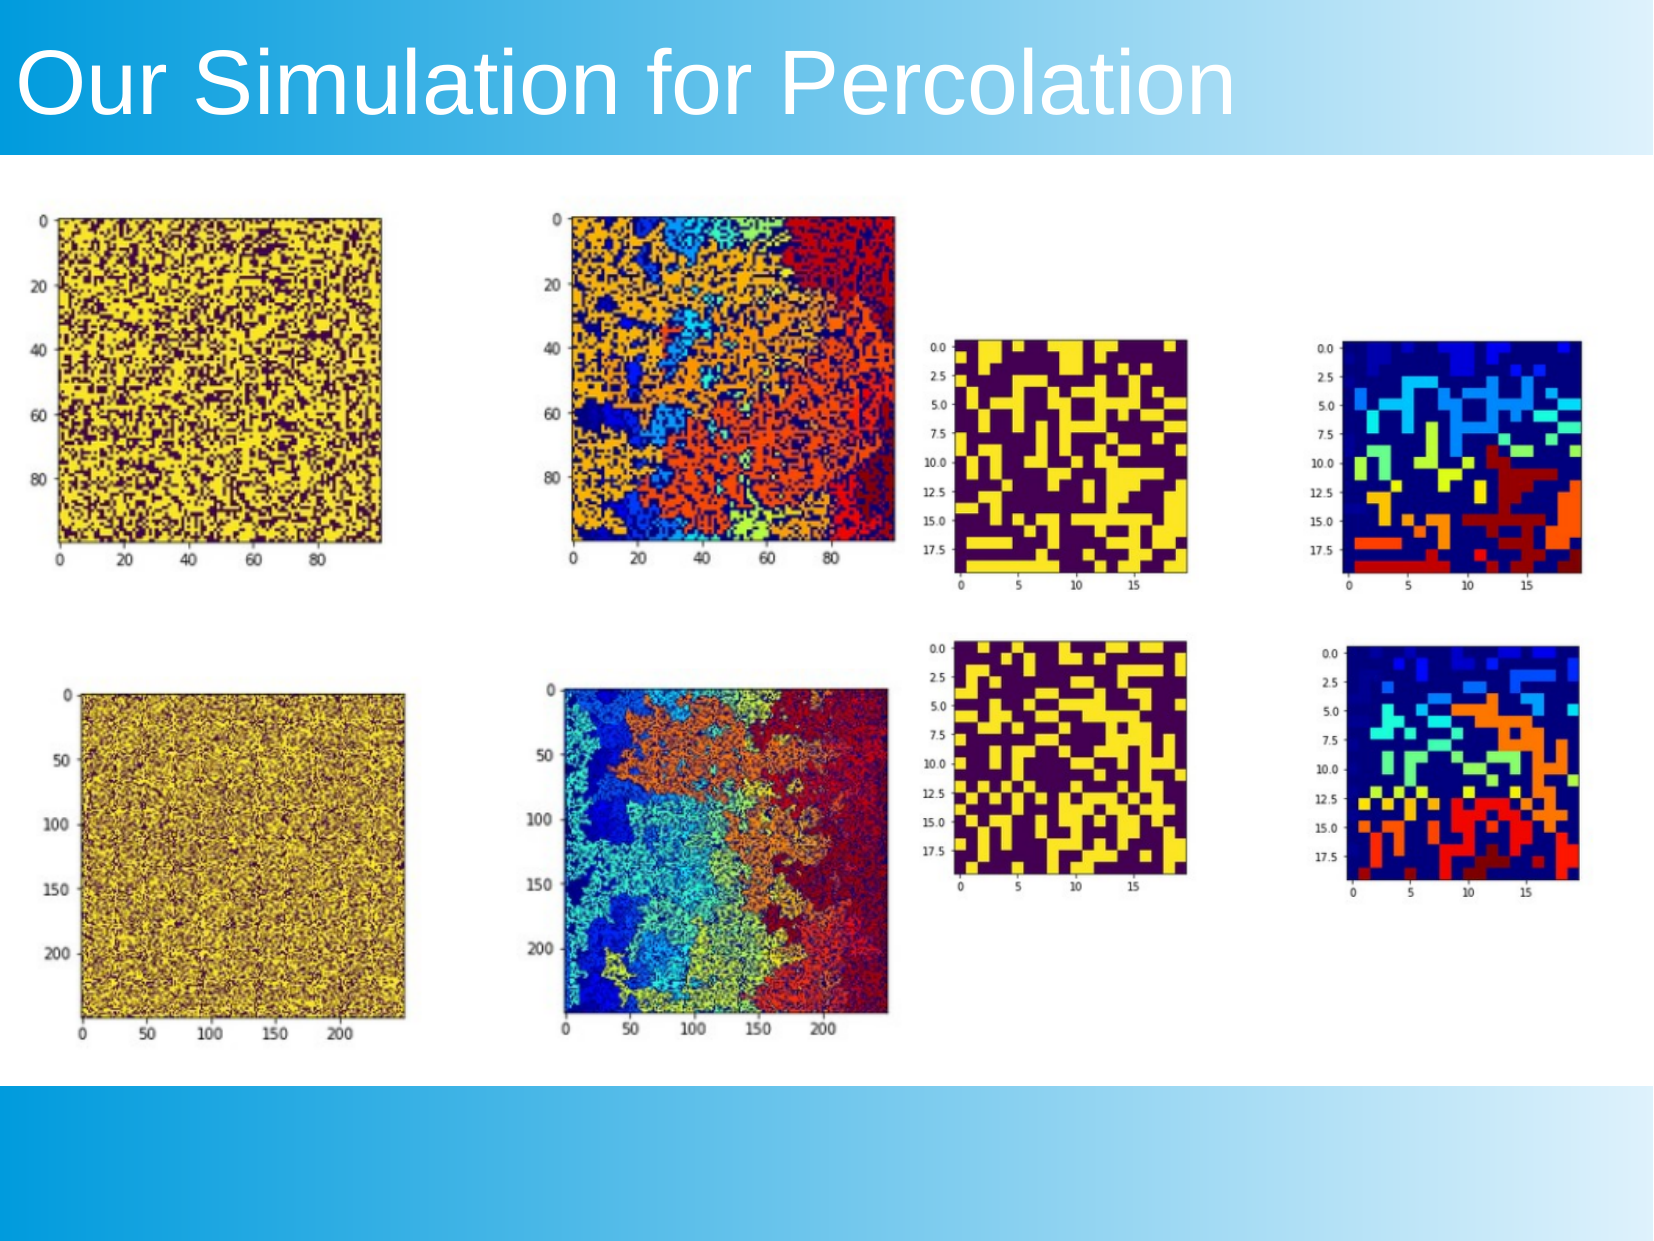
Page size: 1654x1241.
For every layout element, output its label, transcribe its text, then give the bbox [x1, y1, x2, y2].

title Our Simulation for Percolation [15, 30, 1504, 136]
picture [15, 179, 1617, 1068]
